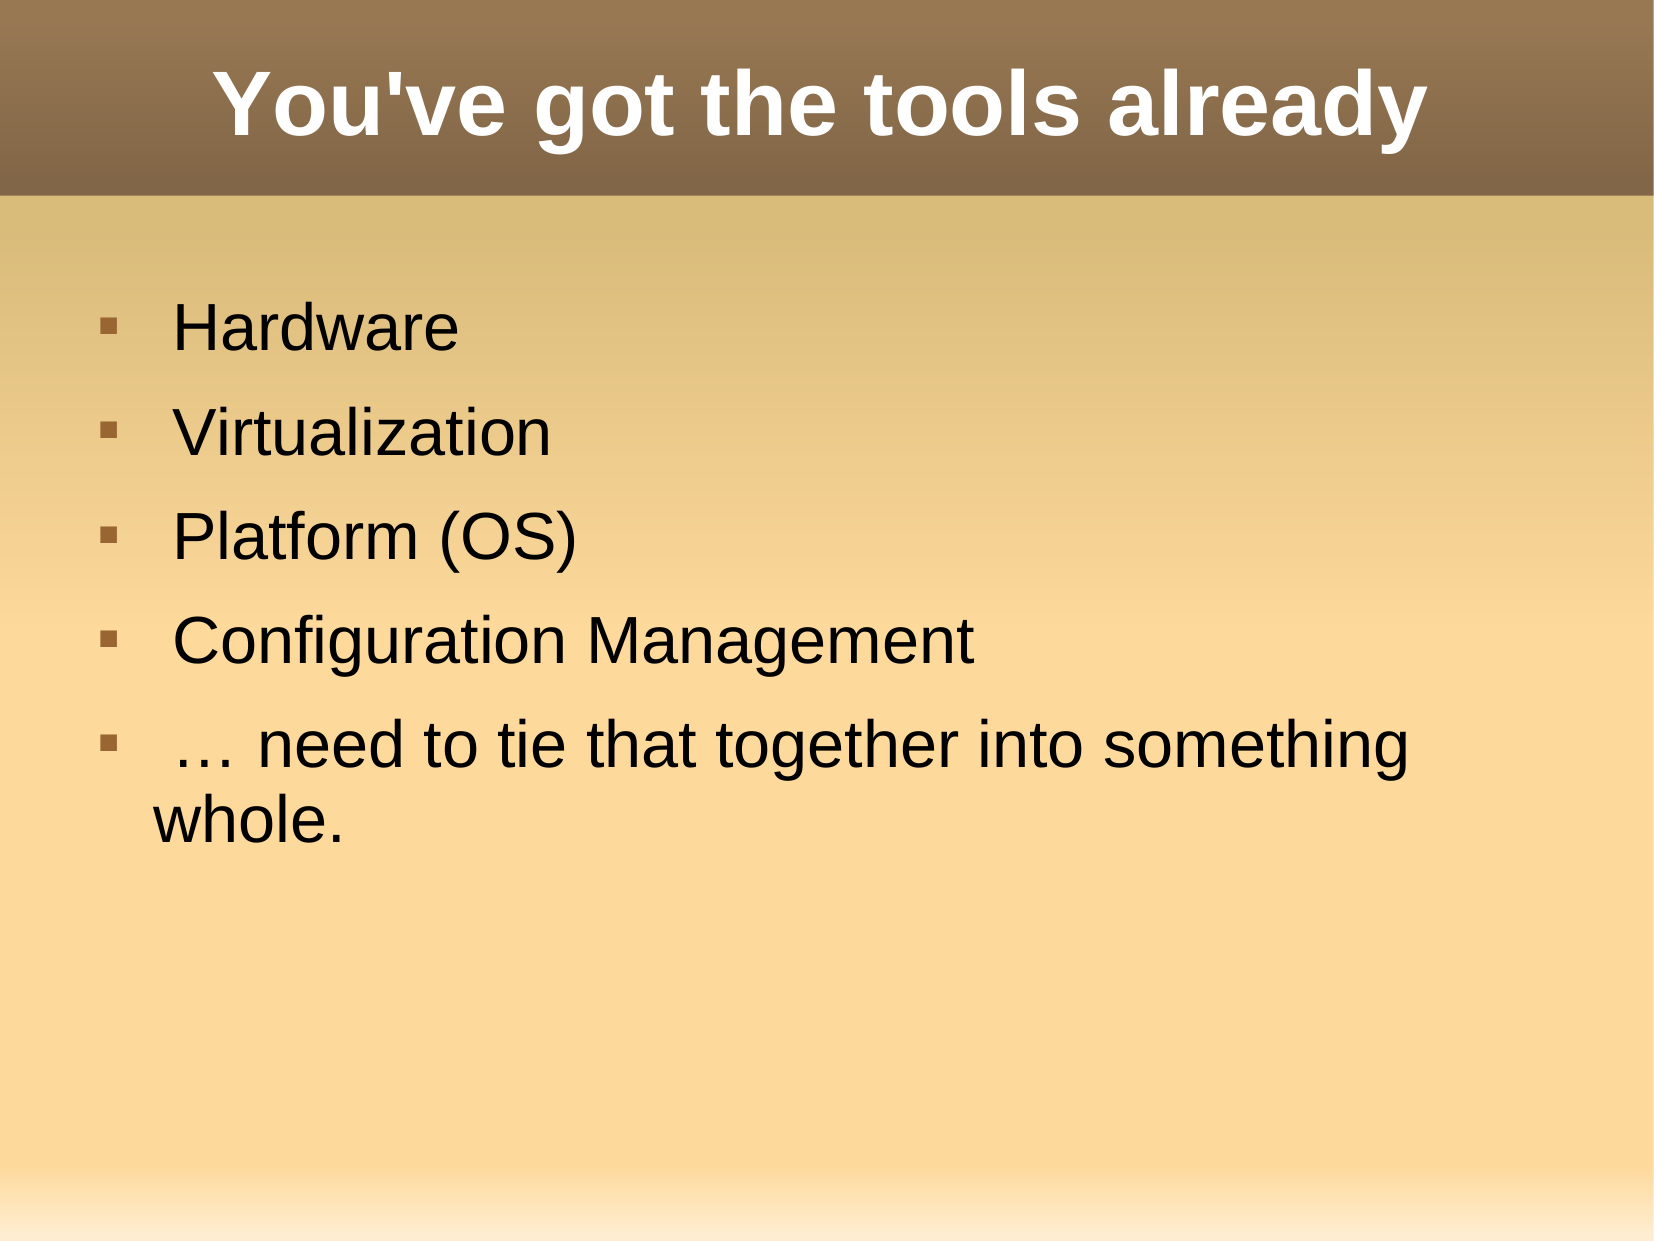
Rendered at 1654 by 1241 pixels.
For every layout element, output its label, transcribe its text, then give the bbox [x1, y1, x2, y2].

title You've got the tools already [76, 52, 1565, 155]
list Hardware Virtualization Platform (OS) Configuration Management … need to tie that together into something whole. [82, 290, 1571, 857]
picture [0, 0, 1654, 1241]
